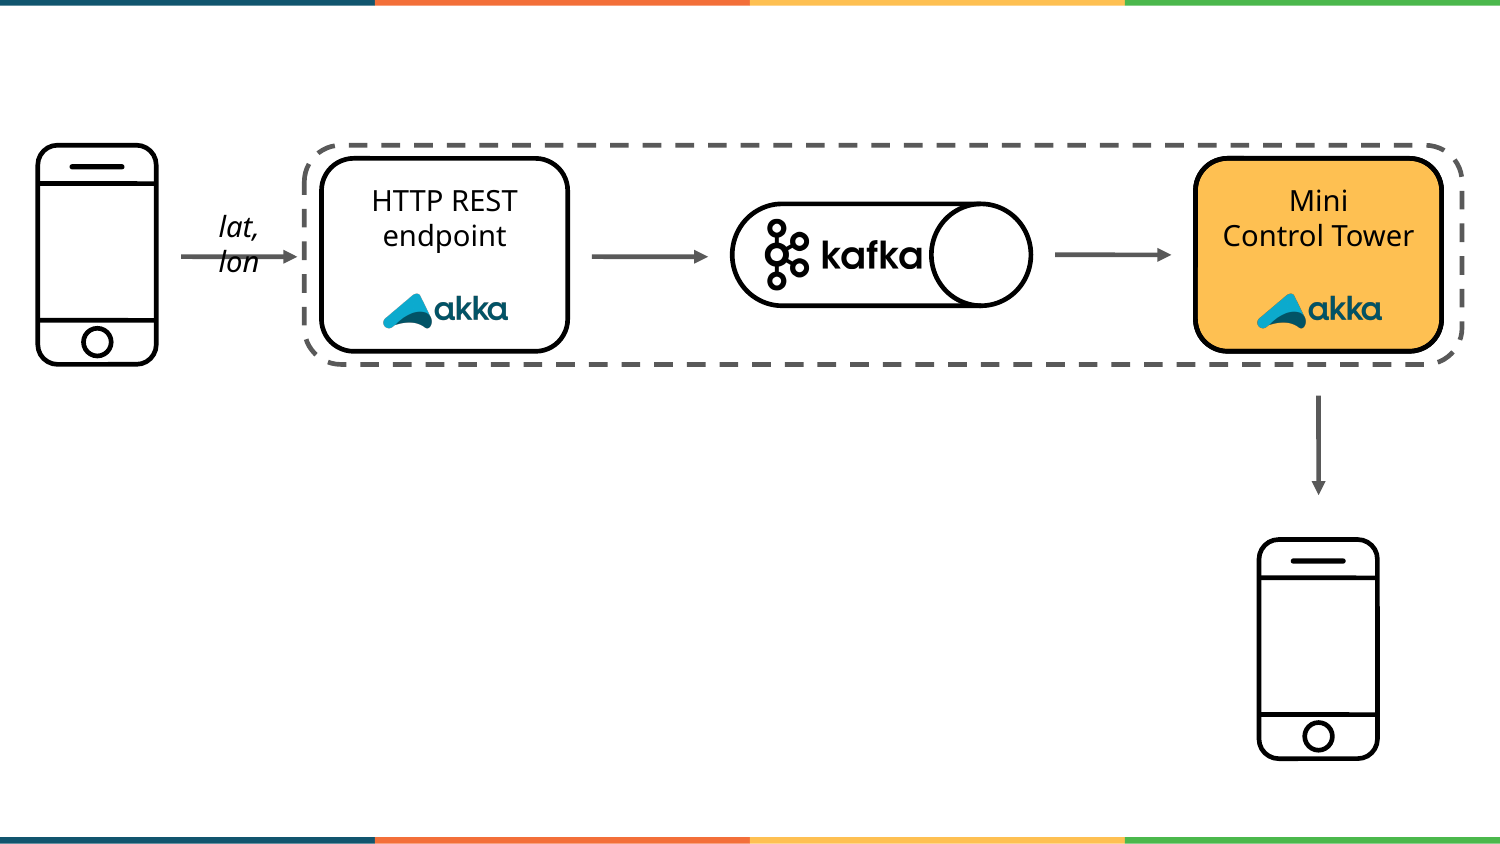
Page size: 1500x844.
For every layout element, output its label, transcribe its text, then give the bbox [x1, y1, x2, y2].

text_box Mini Control Tower [1195, 158, 1442, 352]
picture [1251, 283, 1386, 339]
picture [377, 283, 512, 339]
text_box HTTP REST endpoint [321, 158, 568, 352]
text_box [0, 0, 1500, 6]
text_box [1291, 559, 1345, 563]
text_box [70, 164, 124, 169]
picture [753, 207, 933, 302]
text_box [0, 837, 1500, 844]
text_box lat, lon [179, 193, 299, 255]
